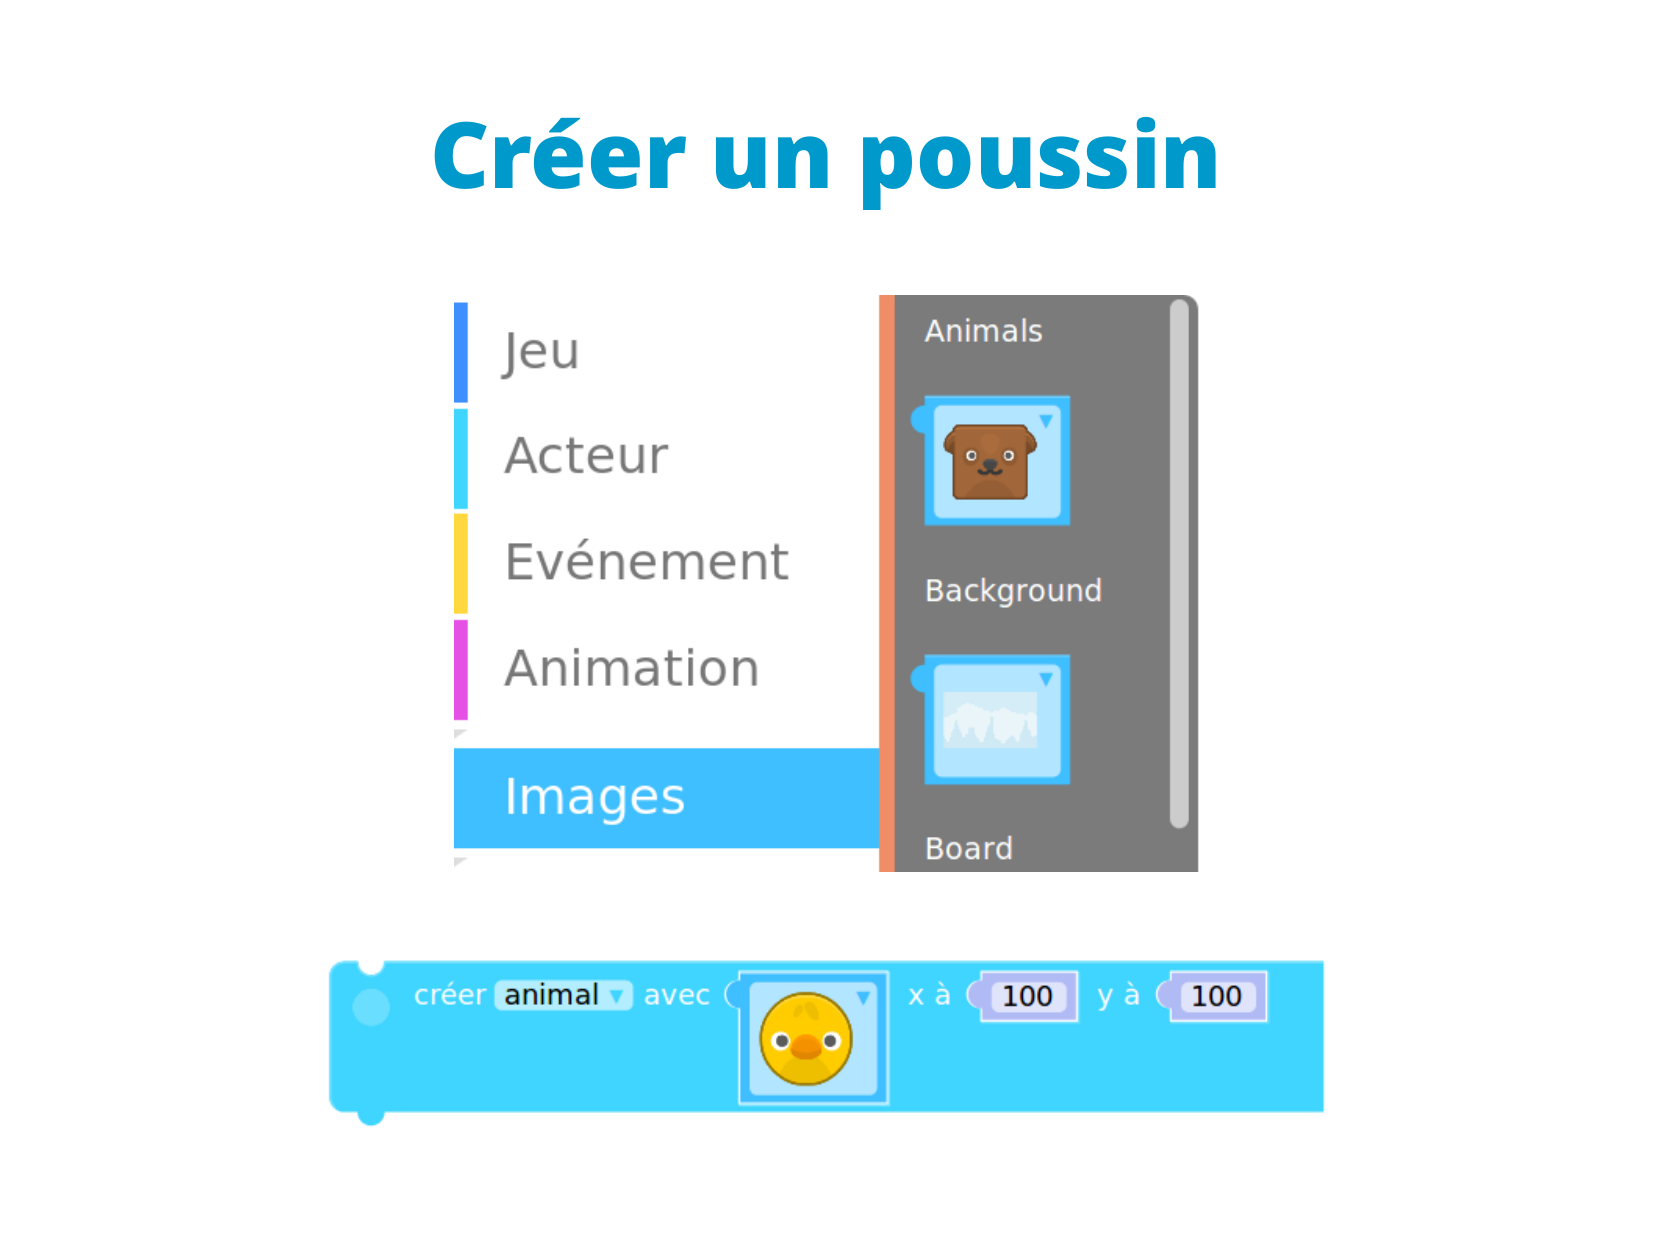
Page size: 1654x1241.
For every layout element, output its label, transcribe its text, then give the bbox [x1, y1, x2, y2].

picture [309, 942, 1344, 1146]
title Créer un poussin [82, 49, 1571, 257]
picture [454, 295, 1200, 872]
